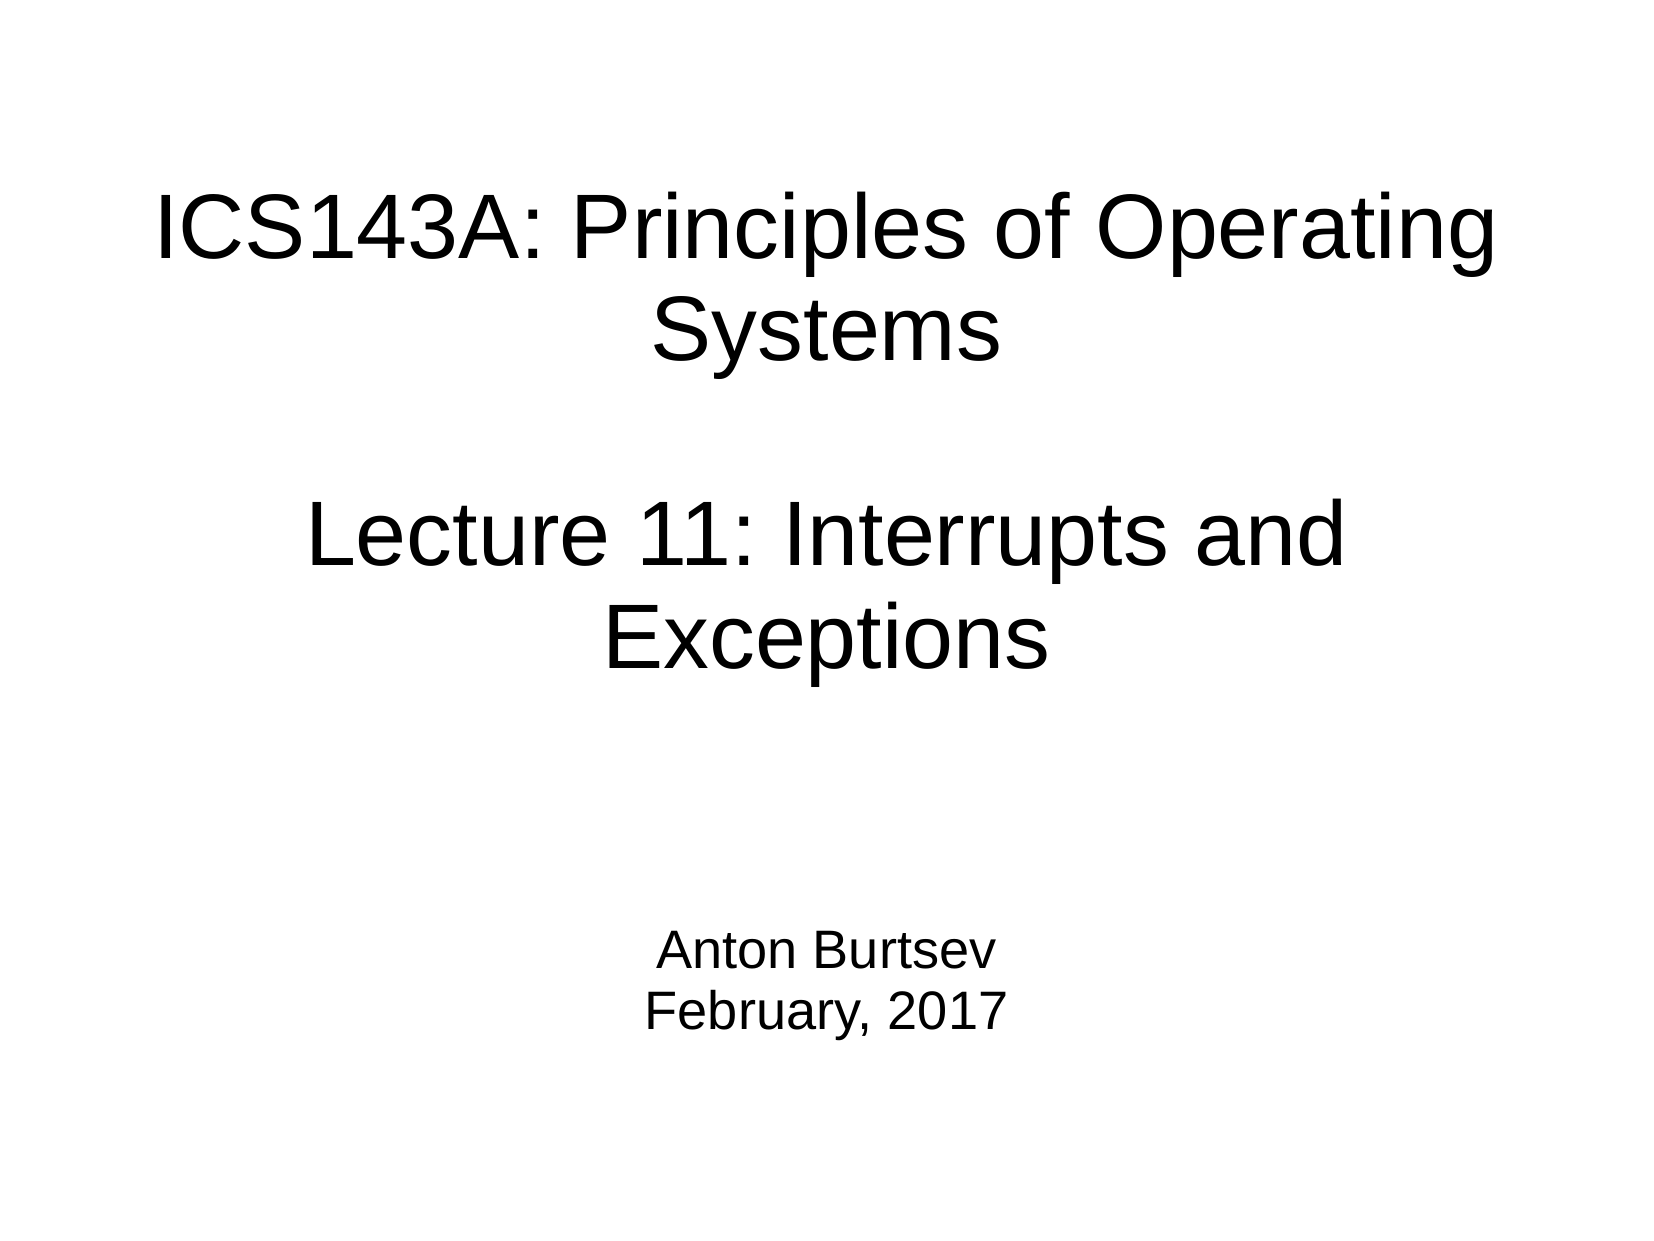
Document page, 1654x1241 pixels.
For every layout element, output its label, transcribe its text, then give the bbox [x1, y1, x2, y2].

subtitle Anton Burtsev February, 2017 [82, 637, 1571, 1109]
title ICS143A: Principles of Operating Systems Lecture 11: Interrupts and Exceptions [82, 113, 1571, 637]
